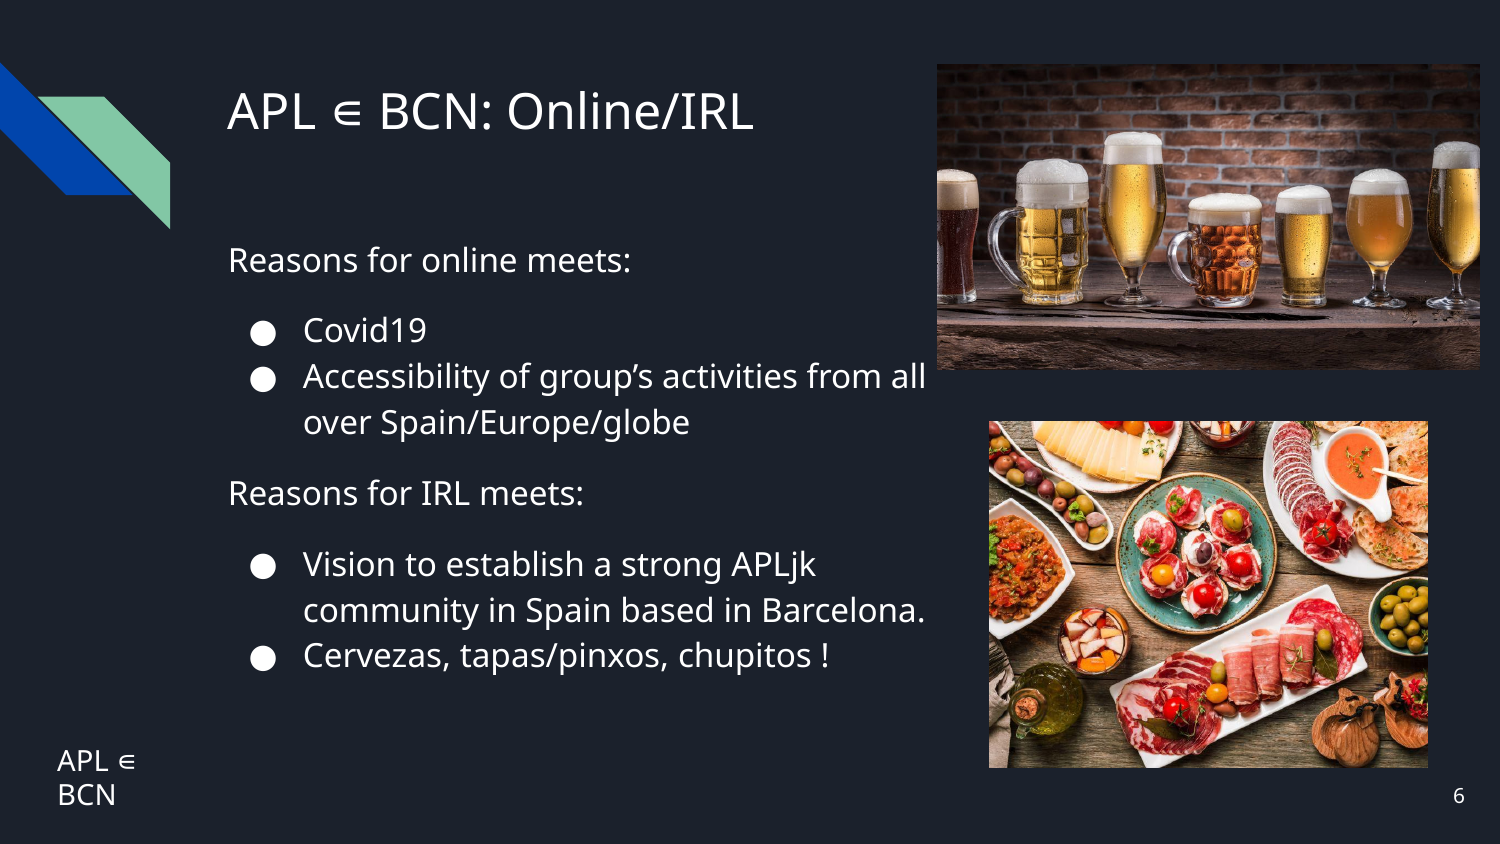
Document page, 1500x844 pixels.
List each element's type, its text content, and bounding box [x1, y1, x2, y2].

slide_number <number> [1389, 764, 1480, 830]
picture [937, 64, 1480, 370]
picture [989, 421, 1428, 768]
list Reasons for online meets: Covid19 Accessibility of group’s activities from all over Spain/Europe/globe Reasons for IRL meets: Vision to establish a strong APLjk community in Spain based in Barcelona. Cervezas, tapas/pinxos, chupitos ! [212, 217, 958, 720]
title APL ∊ BCN: Online/IRL [212, 64, 836, 217]
